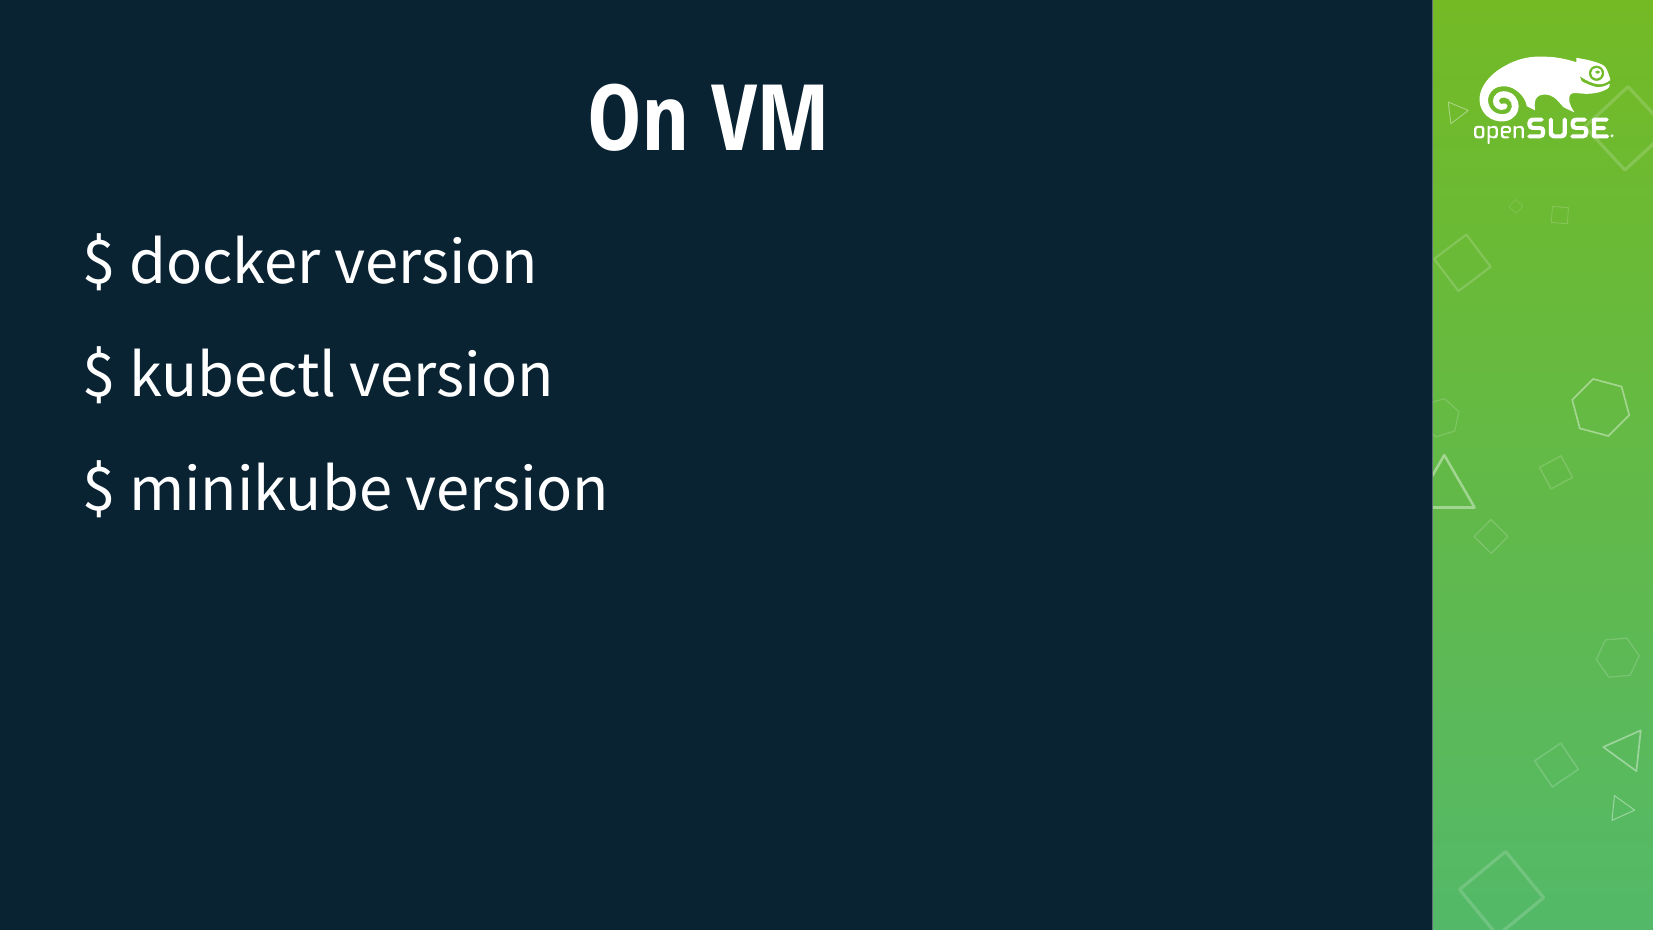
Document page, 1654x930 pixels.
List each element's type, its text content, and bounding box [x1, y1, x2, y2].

list $ docker version $ kubectl version $ minikube version [82, 217, 1336, 757]
title On VM [82, 37, 1336, 193]
